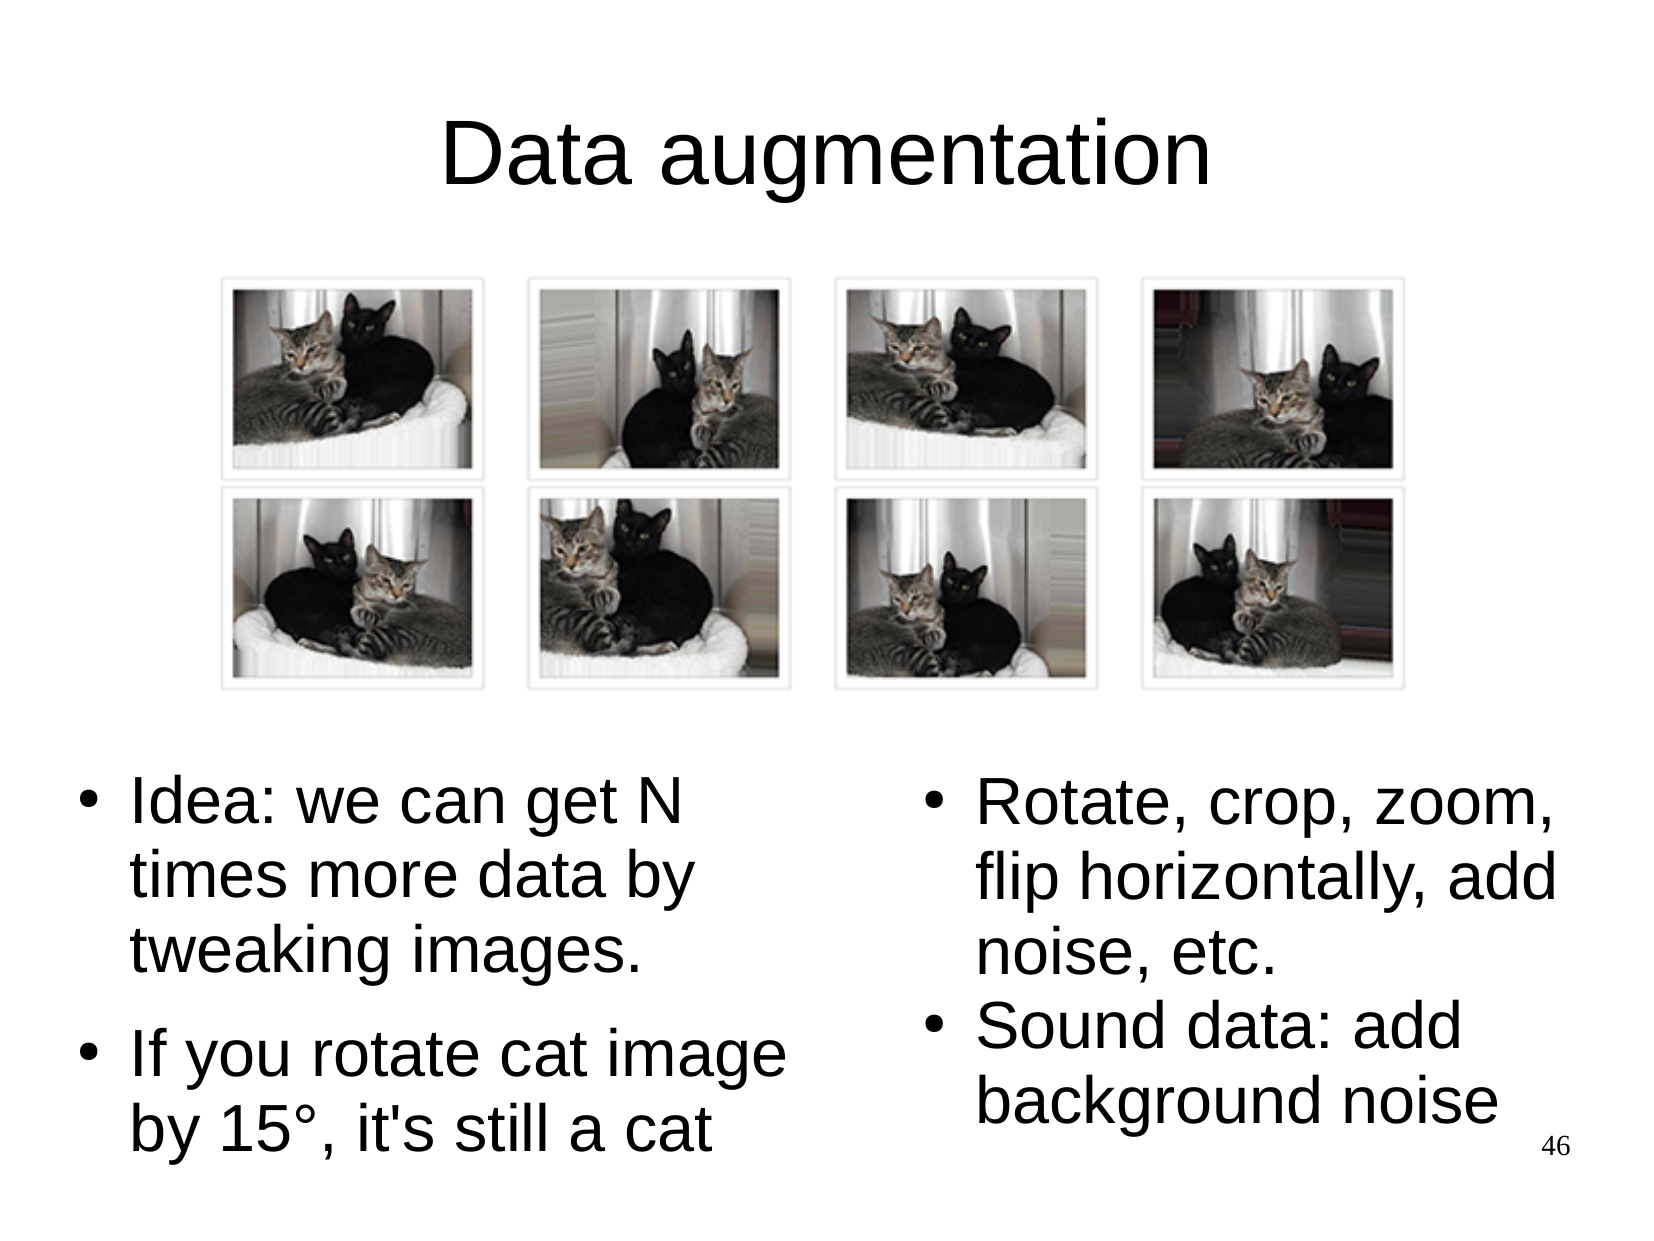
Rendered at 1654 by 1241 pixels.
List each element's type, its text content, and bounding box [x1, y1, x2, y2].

title Data augmentation [82, 49, 1571, 257]
text_box Rotate, crop, zoom, flip horizontally, add noise, etc. Sound data: add background noise [889, 756, 1654, 1241]
picture [209, 268, 1424, 704]
list Idea: we can get N times more data by tweaking images. If you rotate cat image by 15°, it's still a cat [59, 762, 811, 1241]
